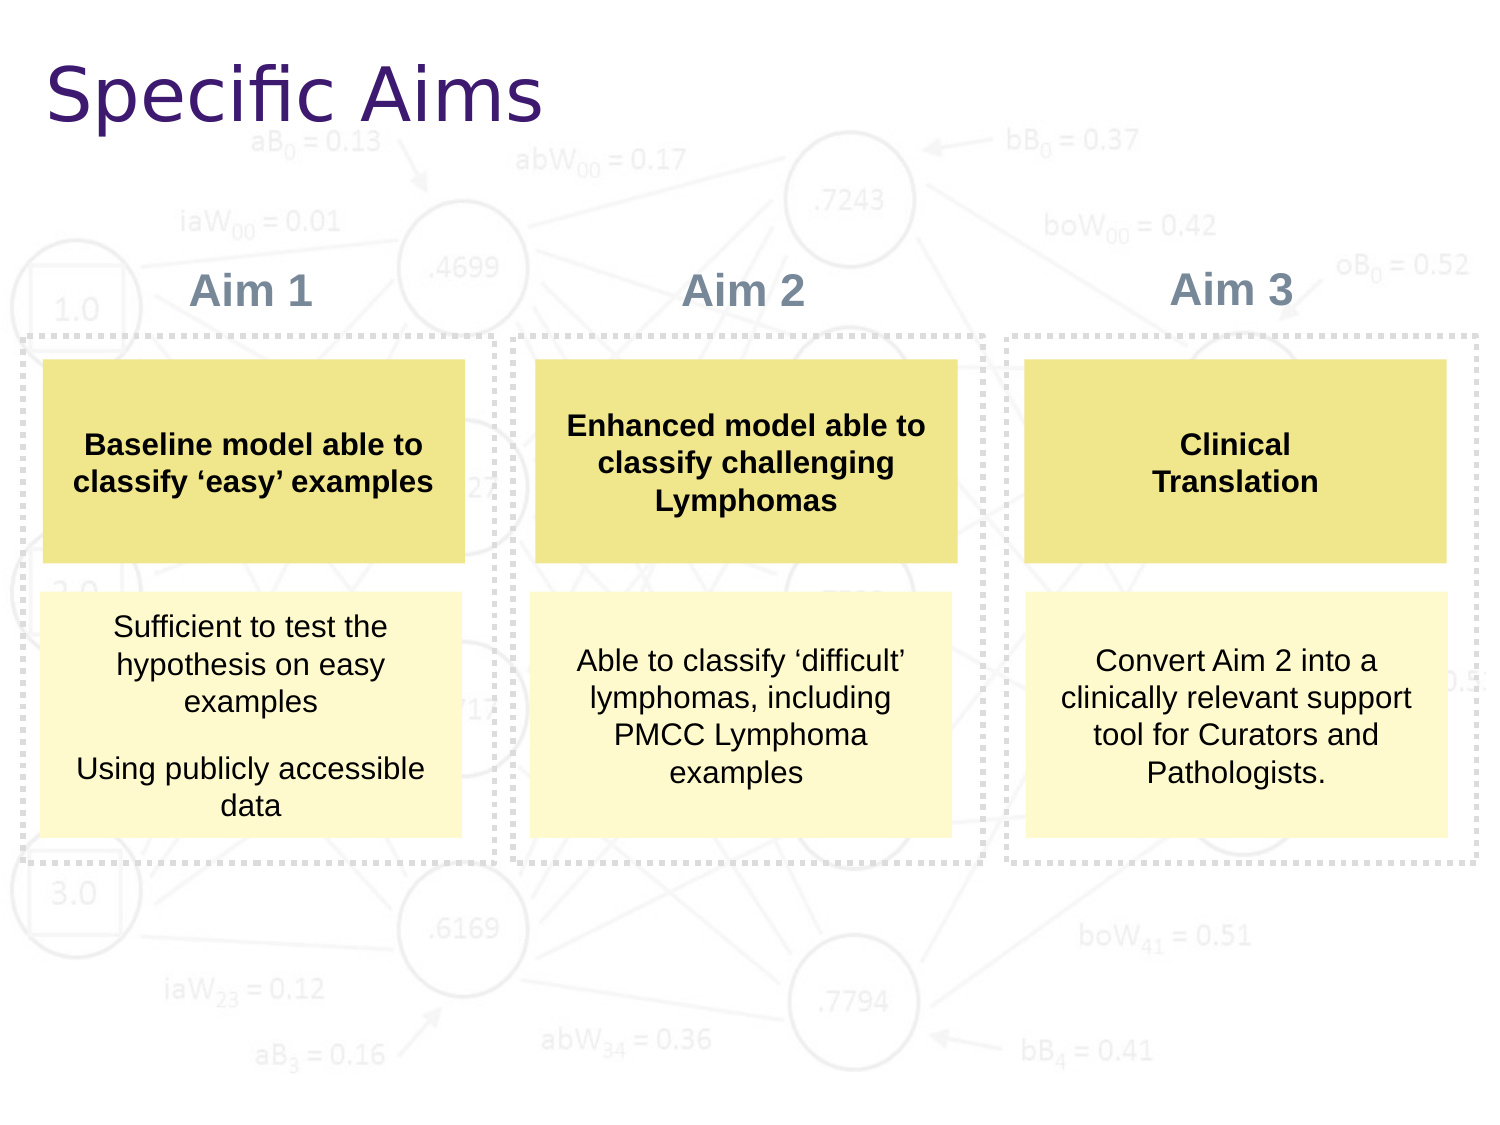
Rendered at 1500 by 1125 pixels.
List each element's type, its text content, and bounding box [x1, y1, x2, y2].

text_box Aim 2 [666, 252, 847, 319]
text_box Aim 3 [1154, 251, 1313, 318]
title Specific Aims [45, 33, 1392, 157]
text_box Aim 1 [173, 252, 351, 319]
picture [2, 119, 1486, 1079]
text_box Convert Aim 2 into a clinically relevant support tool for Curators and Pathologists. [1025, 591, 1448, 838]
text_box Able to classify ‘difficult’ lymphomas, including PMCC Lymphoma examples [529, 591, 953, 838]
text_box Enhanced model able to classify challenging Lymphomas [535, 359, 958, 564]
text_box Sufficient to test the hypothesis on easy examples Using publicly accessible data [39, 591, 463, 838]
text_box Baseline model able to classify ‘easy’ examples [42, 359, 465, 564]
text_box Clinical Translation [1024, 359, 1447, 564]
